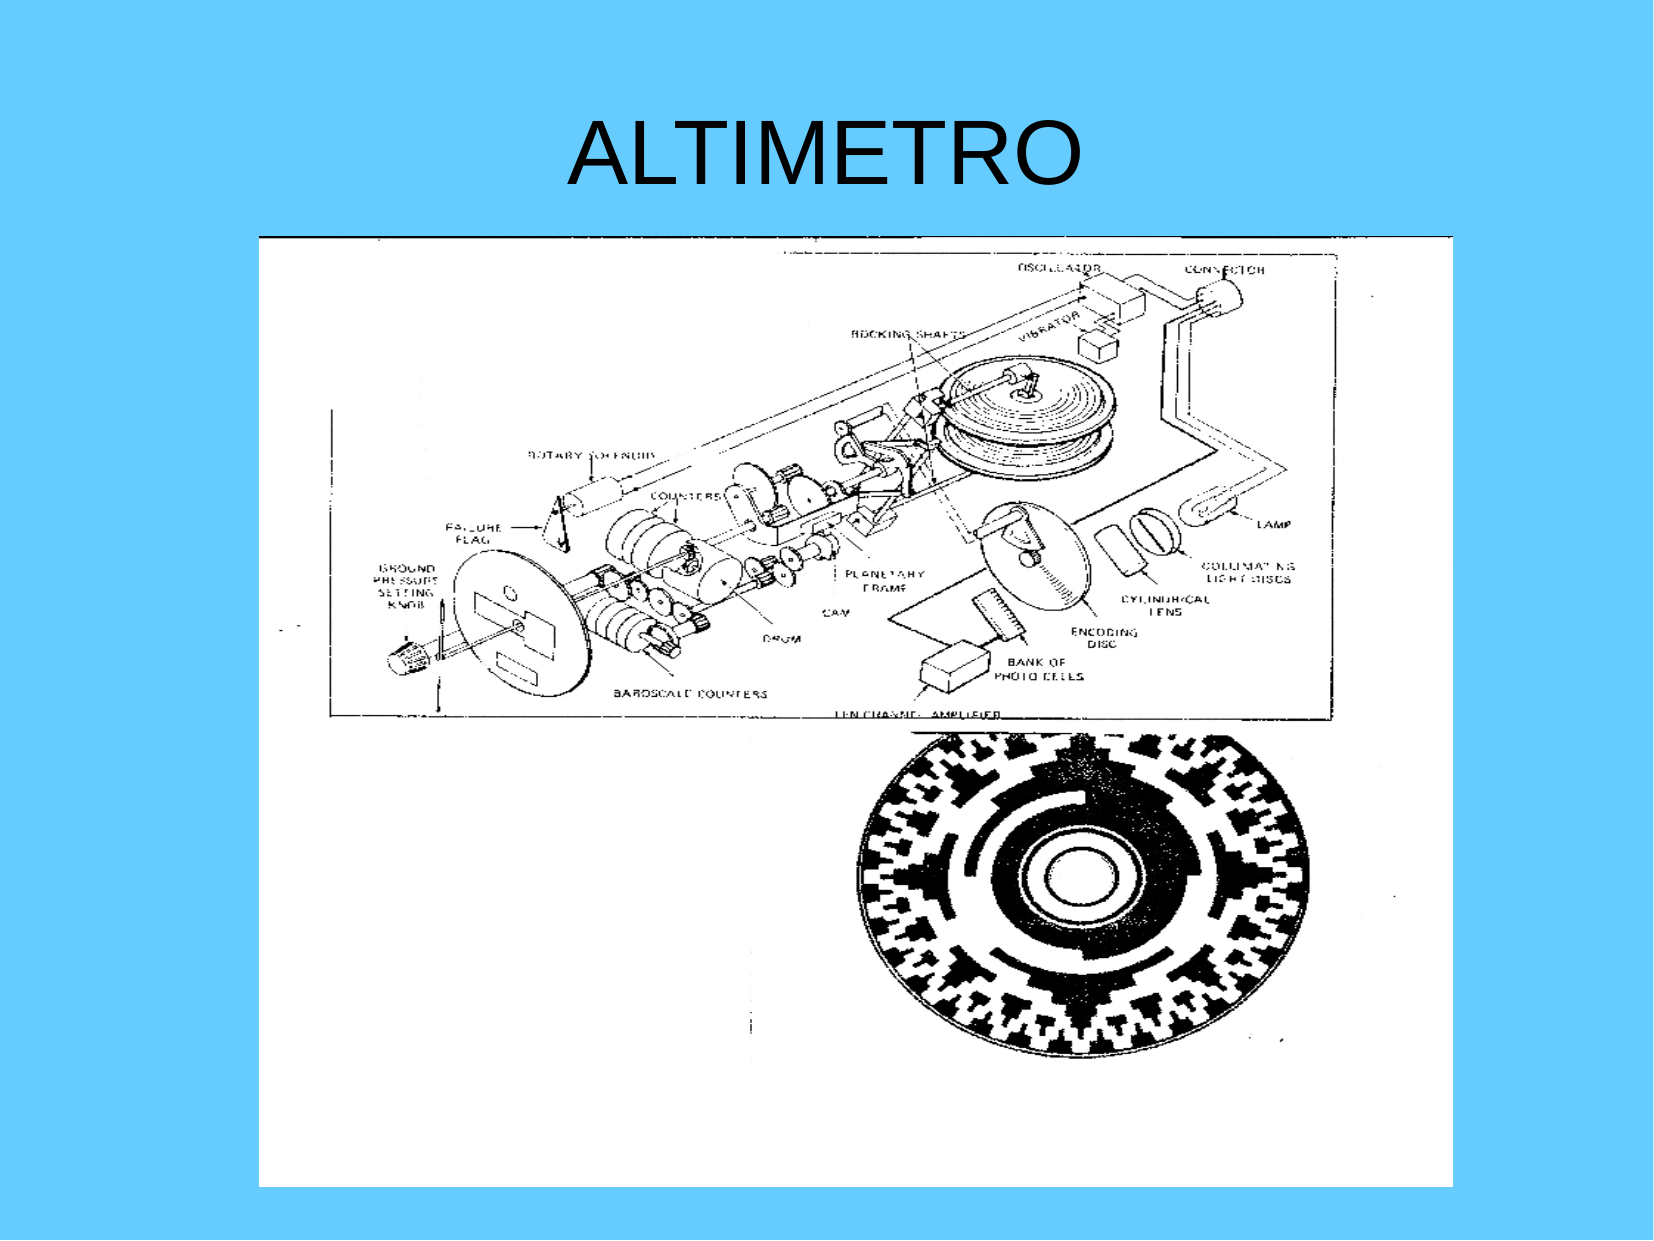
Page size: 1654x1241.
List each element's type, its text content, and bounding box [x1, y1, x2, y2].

picture [259, 236, 1453, 1187]
title ALTIMETRO [82, 49, 1571, 257]
